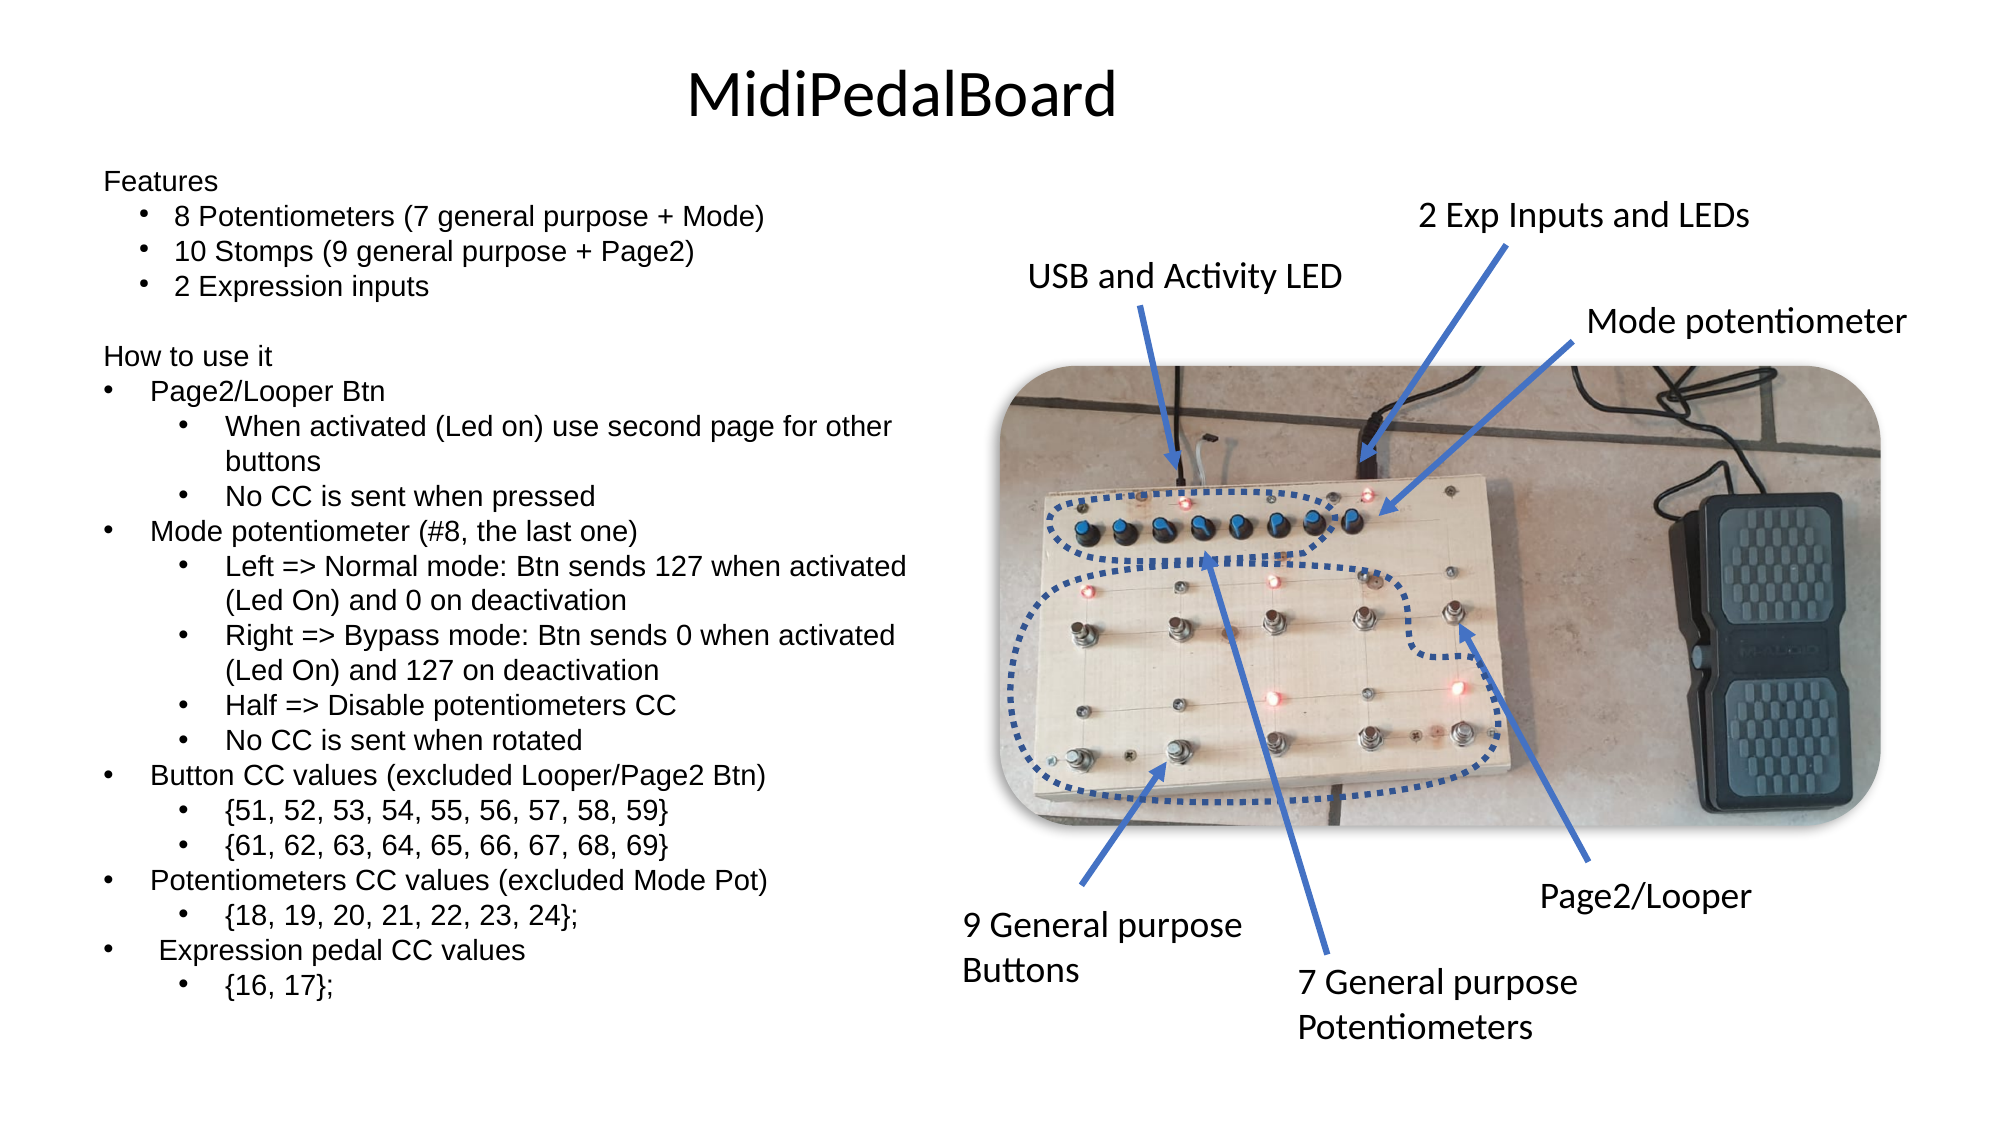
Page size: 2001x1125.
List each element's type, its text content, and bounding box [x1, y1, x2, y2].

text_box Features 8 Potentiometers (7 general purpose + Mode) 10 Stomps (9 general purpose + Page2) 2 Expression inputs How to use it Page2/Looper Btn When activated (Led on) use second page for other buttons No CC is sent when pressed Mode potentiometer (#8, the last one) Left => Normal mode: Btn sends 127 when activated (Led On) and 0 on deactivation Right => Bypass mode: Btn sends 0 when activated (Led On) and 127 on deactivation Half => Disable potentiometers CC No CC is sent when rotated Button CC values (excluded Looper/Page2 Btn) {51, 52, 53, 54, 55, 56, 57, 58, 59} {61, 62, 63, 64, 65, 66, 67, 68, 69} Potentiometers CC values (excluded Mode Pot) {18, 19, 20, 21, 22, 23, 24}; Expression pedal CC values {16, 17}; [88, 154, 930, 1009]
text_box [999, 365, 1881, 826]
text_box MidiPedalBoard [671, 42, 1134, 138]
text_box 7 General purpose Potentiometers [1282, 949, 1603, 1055]
text_box Page2/Looper [1525, 863, 1768, 924]
text_box Mode potentiometer [1571, 288, 1924, 349]
text_box 2 Exp Inputs and LEDs [1403, 182, 1766, 243]
text_box USB and Activity LED [1012, 243, 1358, 304]
text_box 9 General purpose Buttons [947, 892, 1267, 998]
